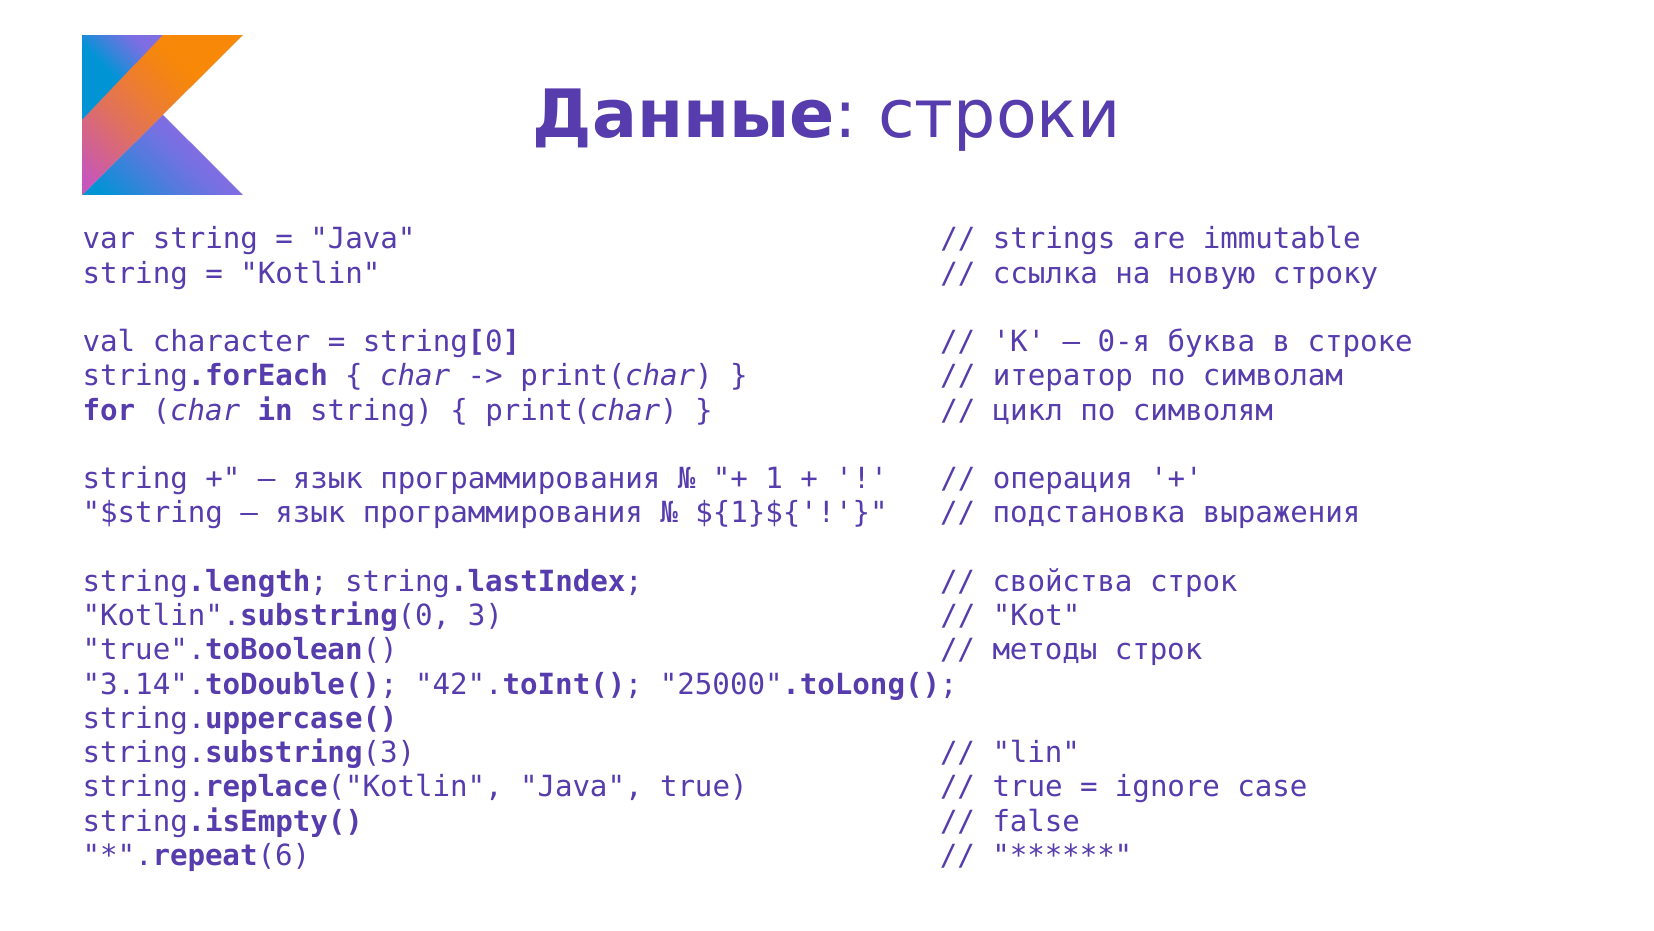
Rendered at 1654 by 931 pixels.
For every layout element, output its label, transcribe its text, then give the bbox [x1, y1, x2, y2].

subtitle var string = "Java" // strings are immutable string = "Kotlin" // ссылка на новую строку val character = string[0] // 'К' — 0-я буква в строке string.forEach { char -> print(char) } // итератор по символам for (char in string) { print(char) } // цикл по символям string +" – язык программирования № "+ 1 + '!' // операция '+' "$string – язык программирования № ${1}${'!'}" // подстановка выражения string.length; string.lastIndex; // свойства строк "Kotlin".substring(0, 3) // "Kot" "true".toBoolean() // методы строк "3.14".toDouble(); "42".toInt(); "25000".toLong(); string.uppercase() string.substring(3) // "lin" string.replace("Kotlin", "Java", true) // true = ignore case string.isEmpty() // false "*".repeat(6) // "******" [82, 200, 1571, 894]
title Данные: строки [243, 37, 1571, 193]
picture [82, 35, 243, 195]
